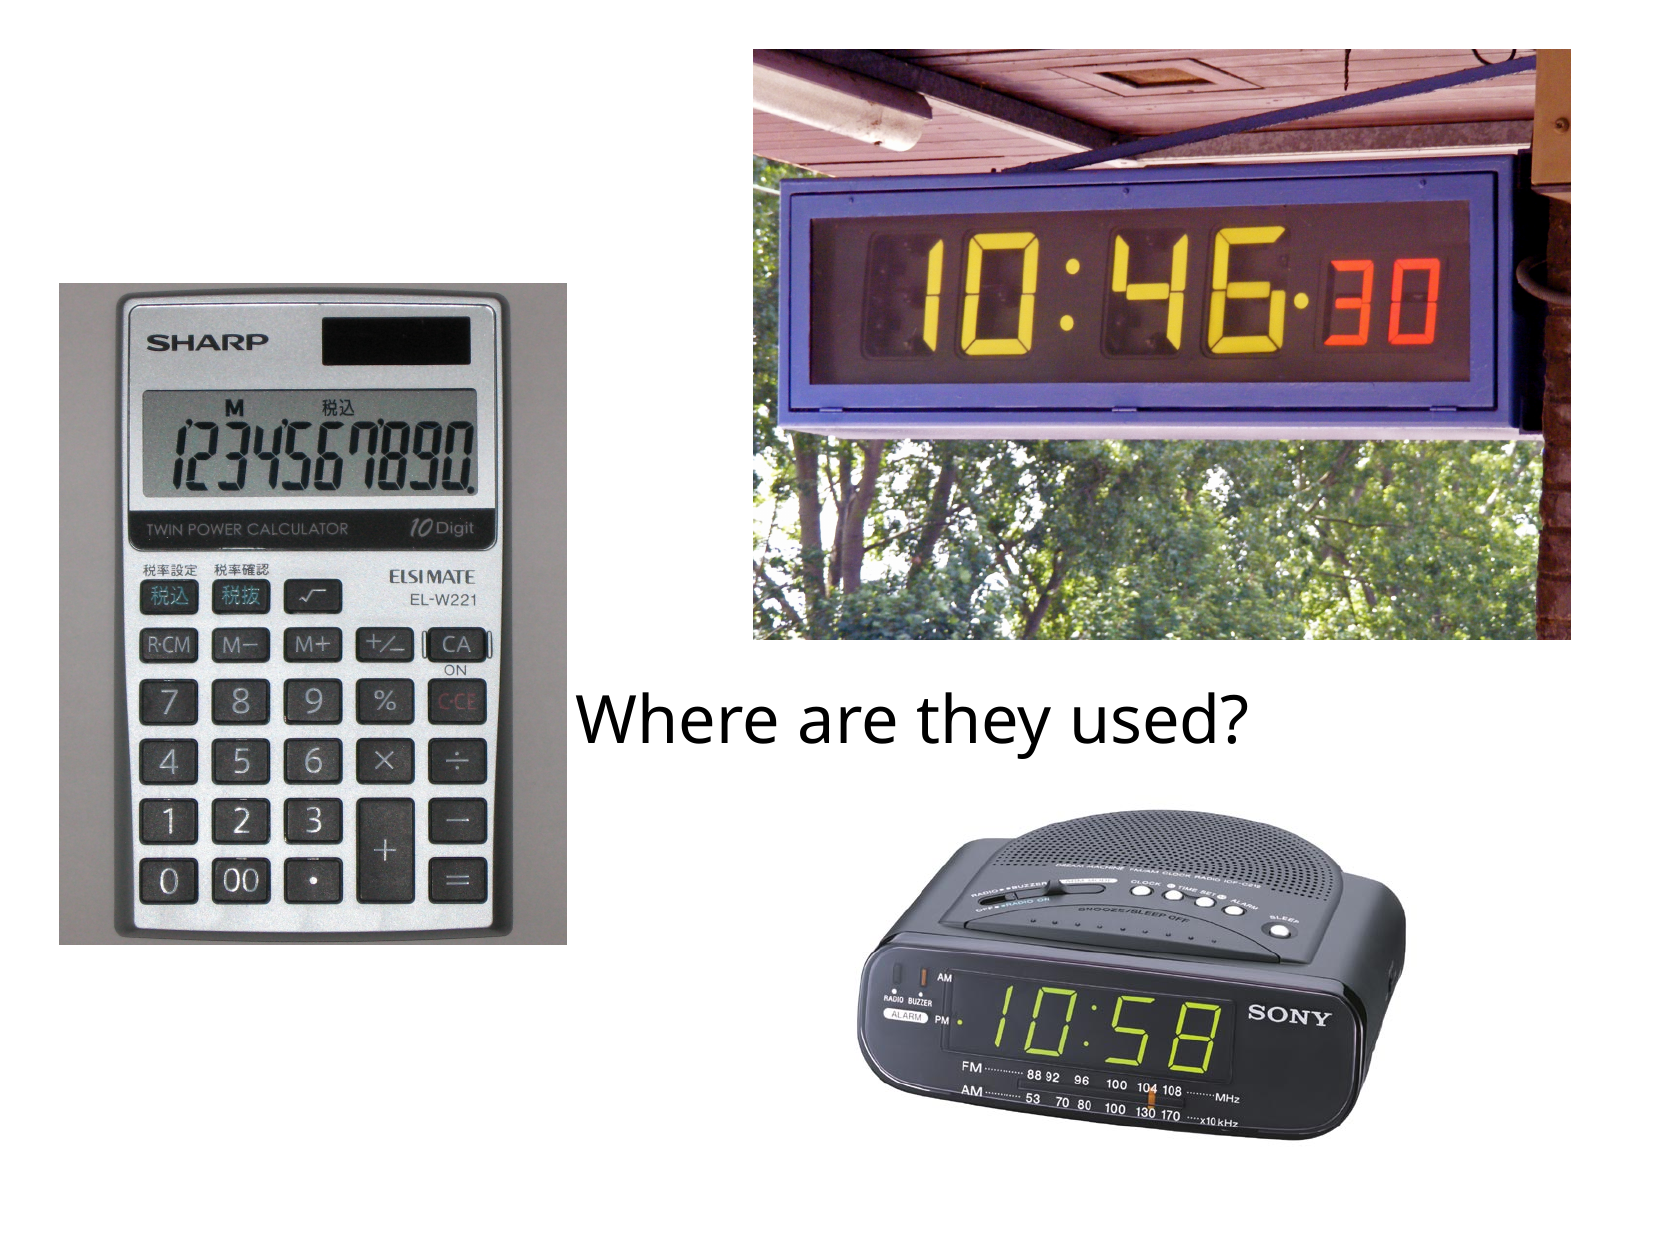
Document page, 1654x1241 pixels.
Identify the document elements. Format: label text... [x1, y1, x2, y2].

subtitle Where are they used? [82, 290, 1571, 1010]
picture [838, 779, 1424, 1170]
picture [753, 49, 1571, 640]
picture [59, 283, 567, 945]
